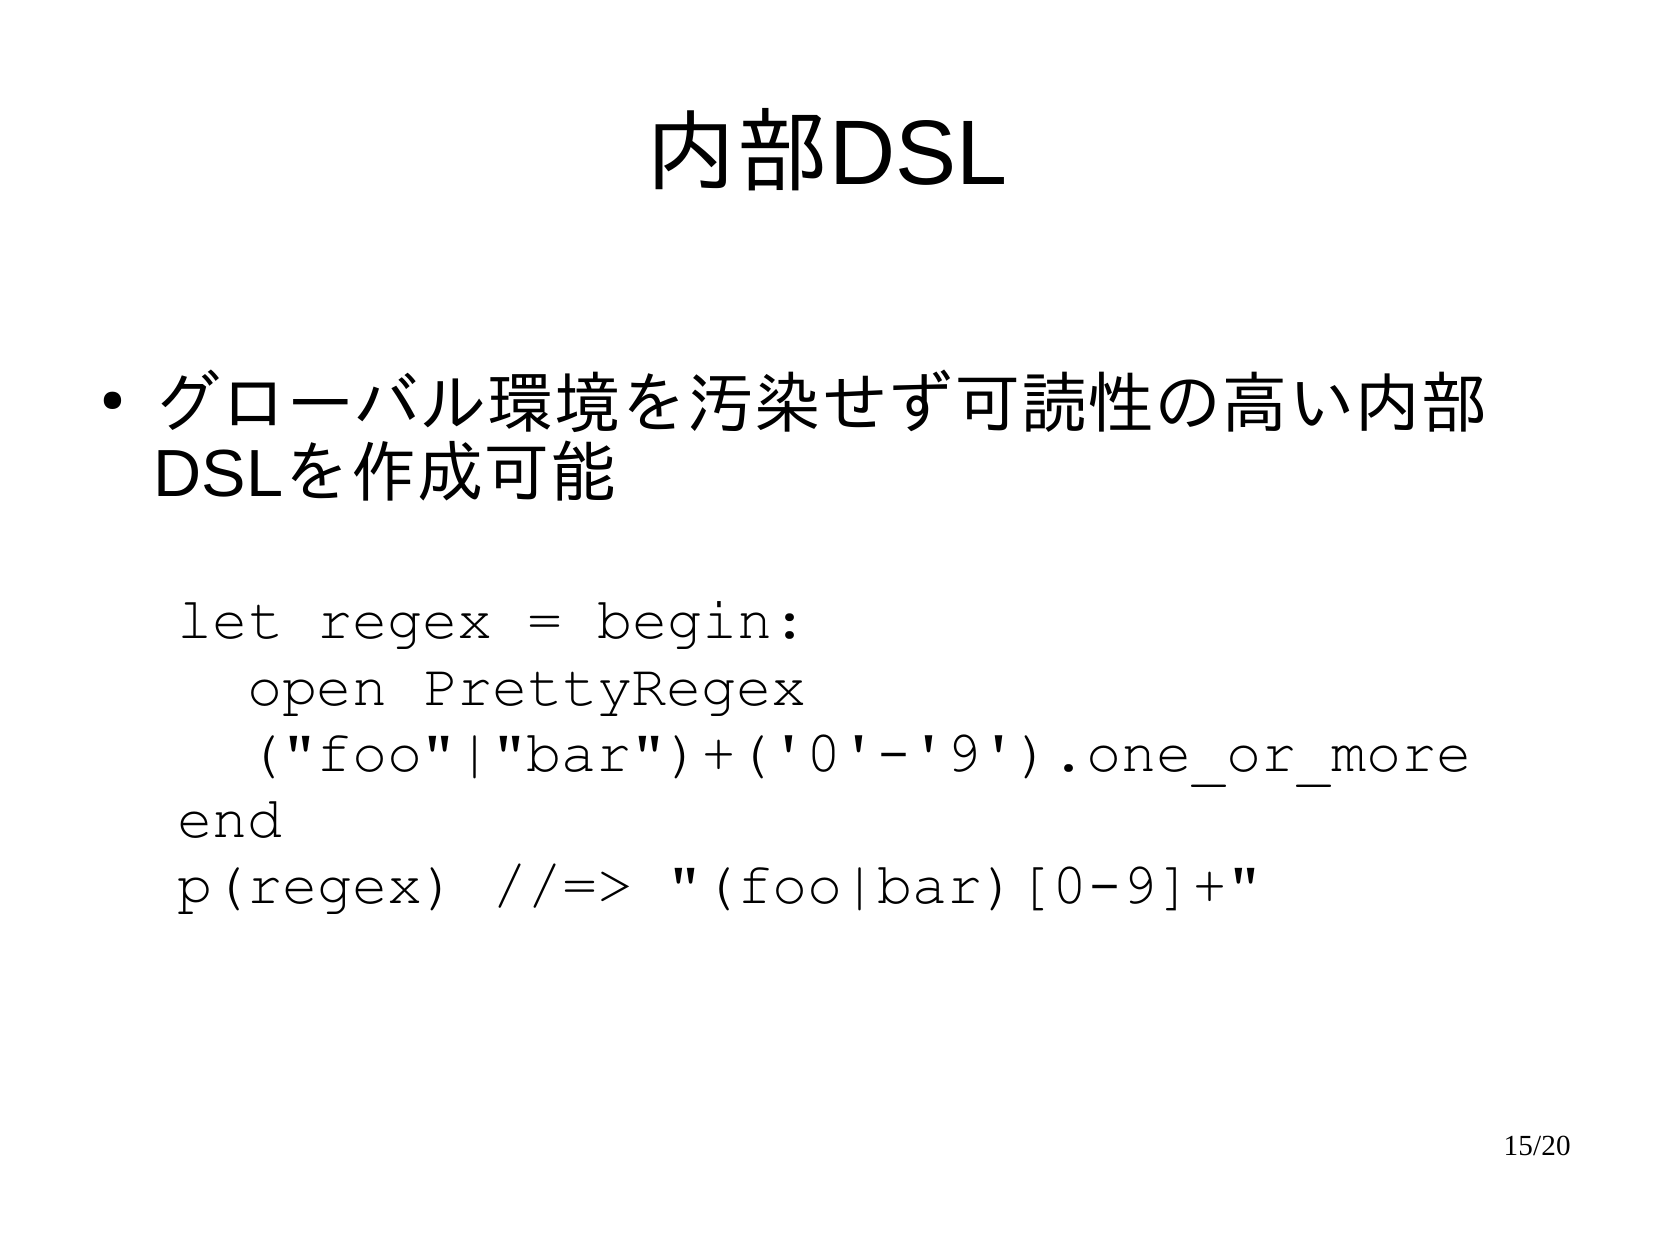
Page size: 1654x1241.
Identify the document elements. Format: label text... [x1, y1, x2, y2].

title 内部DSL [82, 49, 1571, 257]
list グローバル環境を汚染せず可読性の高い内部DSLを作成可能 [82, 369, 1571, 547]
list let regex = begin: open PrettyRegex ("foo"|"bar")+('0'-'9').one_or_more end p(regex) //=> "(foo|bar)[0-9]+" [177, 590, 1571, 1010]
